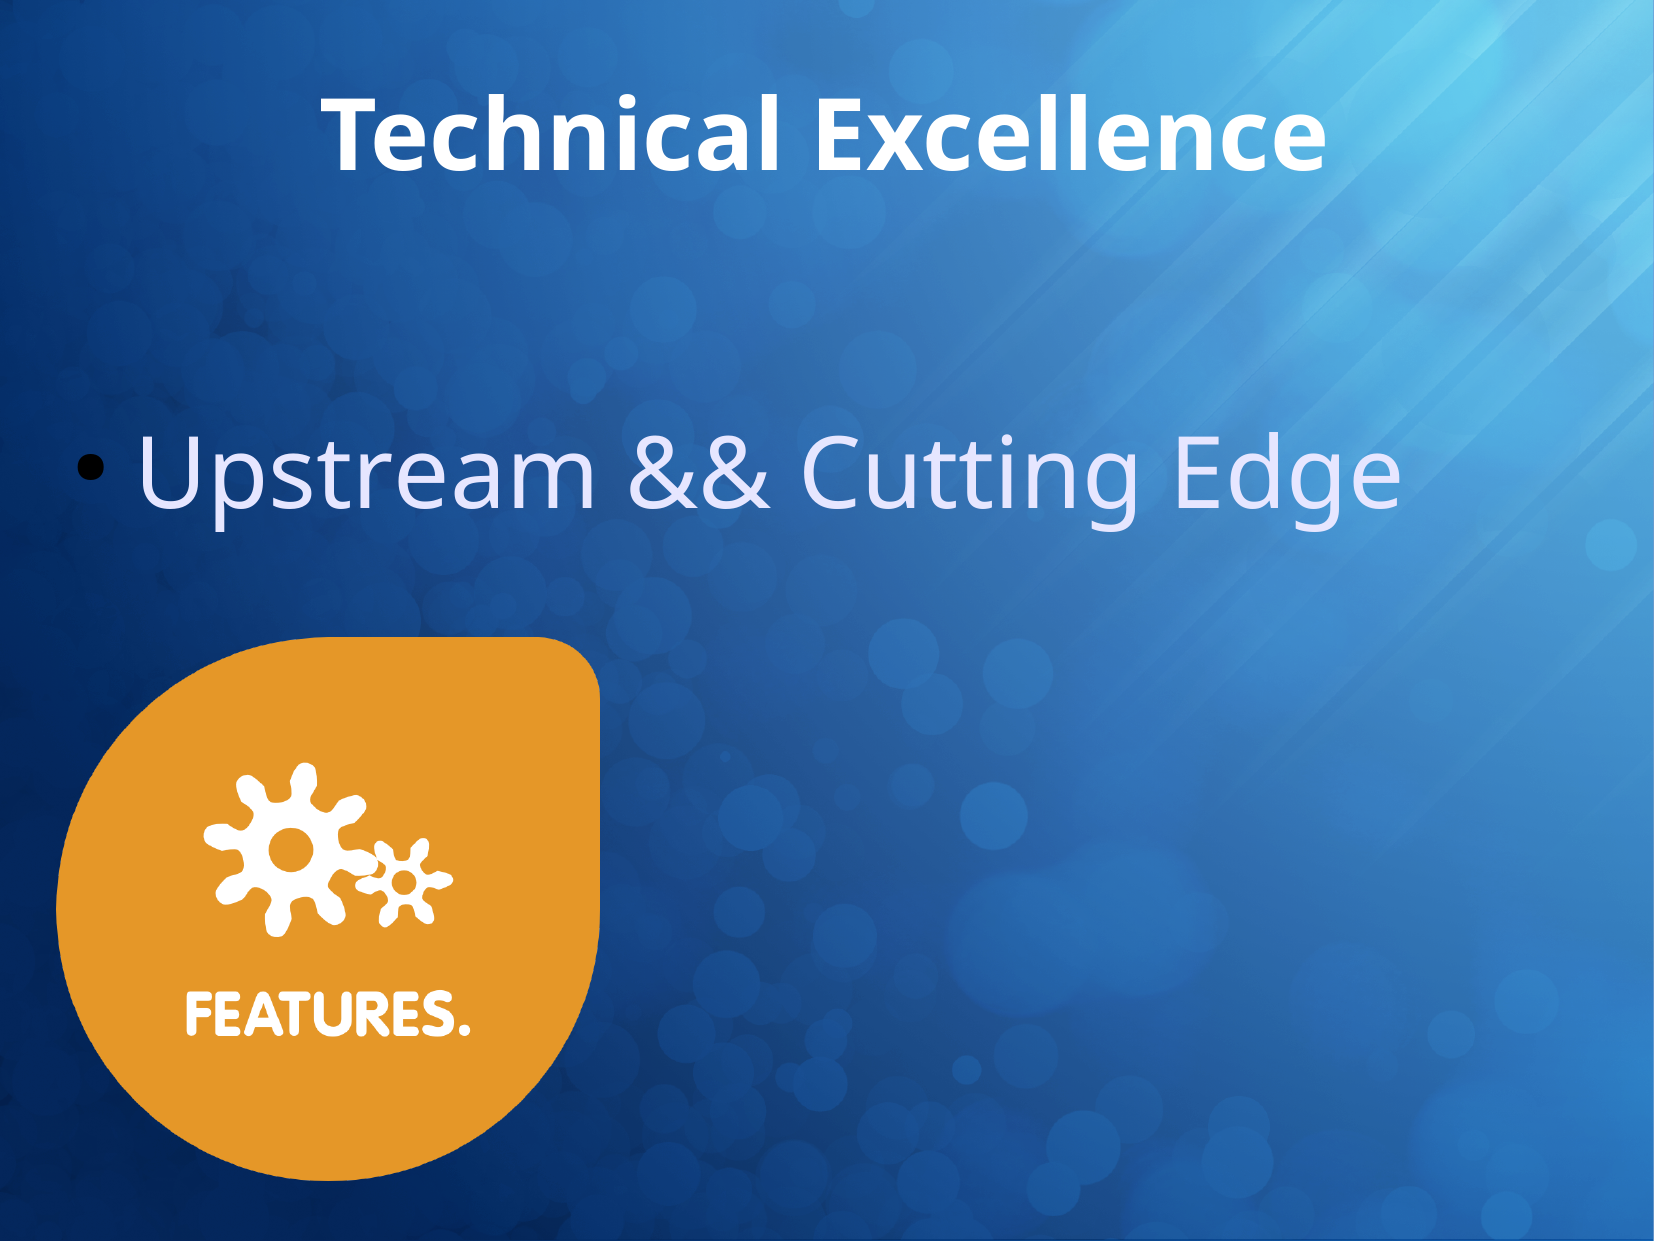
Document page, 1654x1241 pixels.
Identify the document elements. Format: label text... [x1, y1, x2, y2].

text_box Upstream && Cutting Edge [37, 405, 1613, 535]
text_box Technical Excellence [37, 56, 1613, 201]
picture [0, 0, 1654, 1241]
